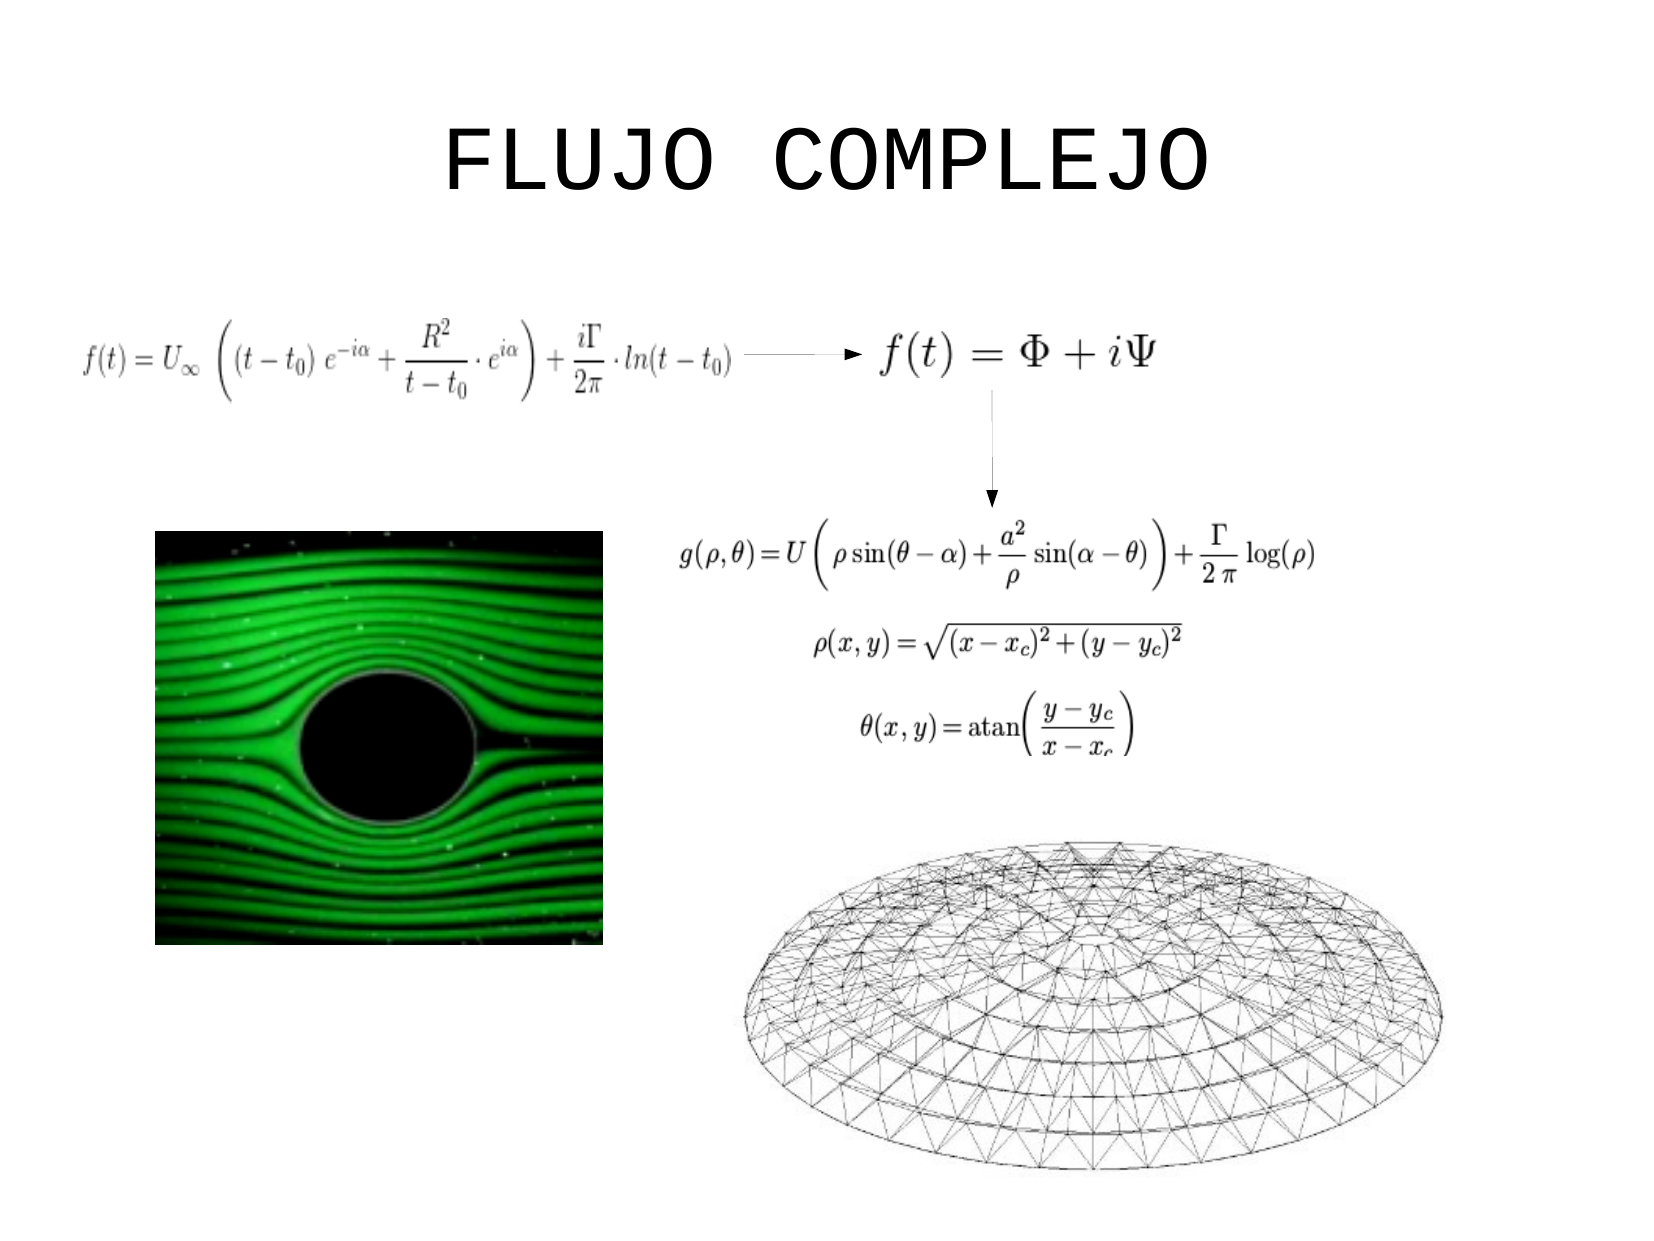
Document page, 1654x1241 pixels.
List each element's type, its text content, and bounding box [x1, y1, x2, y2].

title FLUJO COMPLEJO [82, 49, 1571, 257]
picture [155, 496, 1441, 945]
picture [879, 330, 1158, 378]
picture [82, 318, 731, 404]
picture [720, 814, 1471, 1203]
